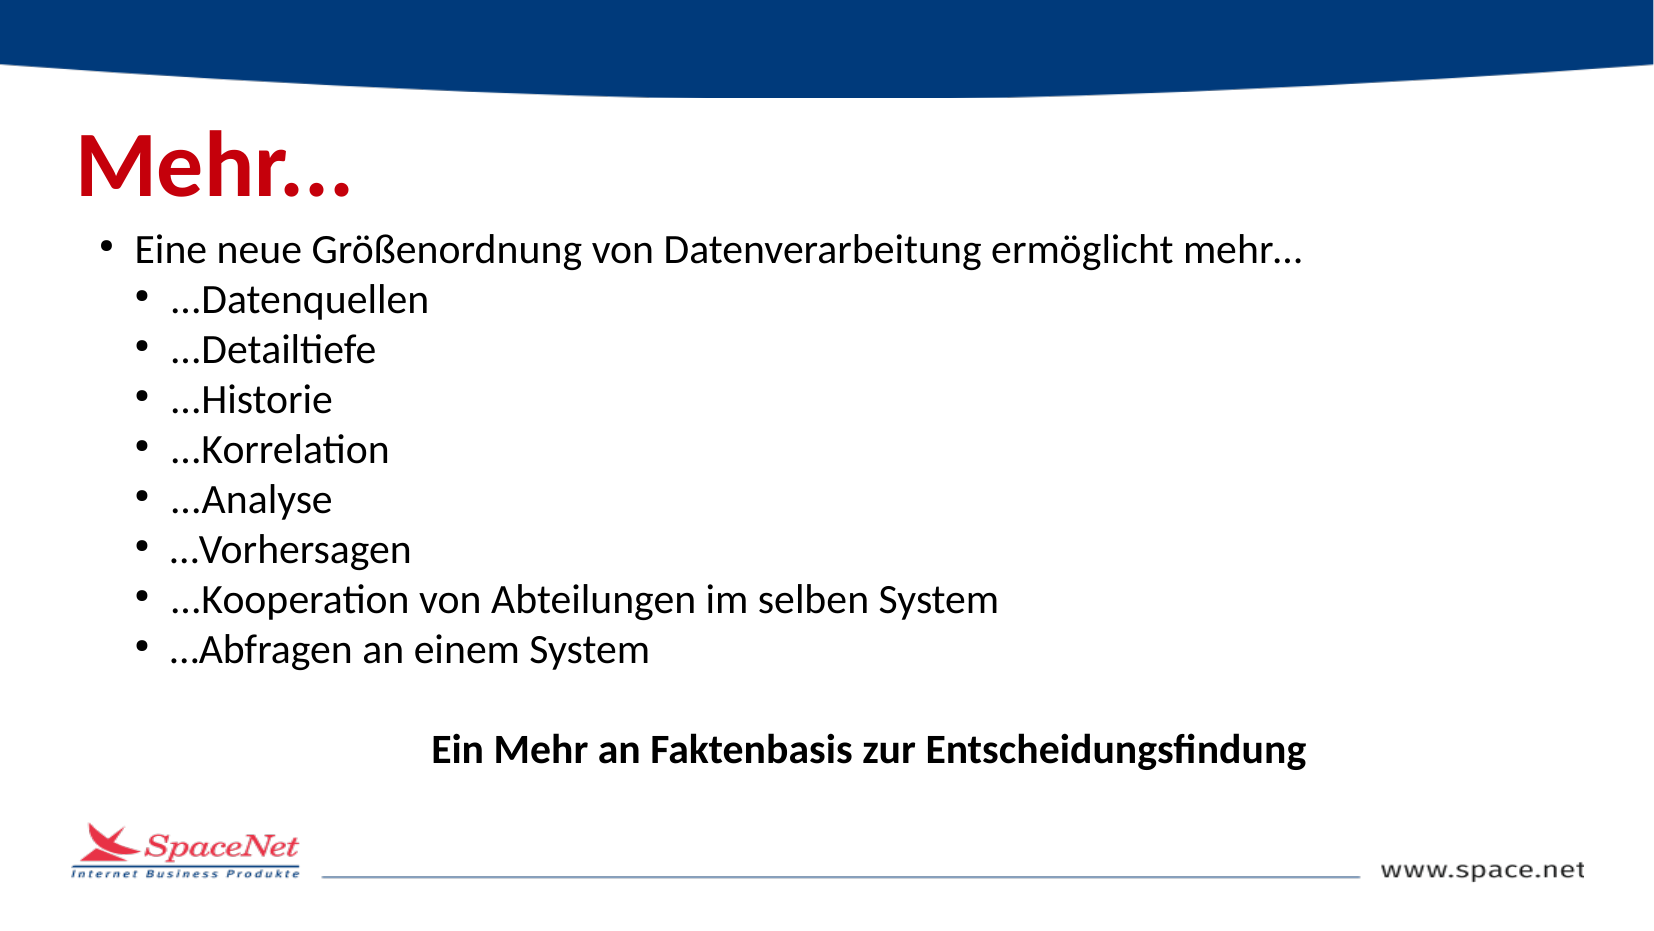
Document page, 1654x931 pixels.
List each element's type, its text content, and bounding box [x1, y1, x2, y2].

text_box Mehr... [60, 95, 1583, 223]
text_box Eine neue Größenordnung von Datenverarbeitung ermöglicht mehr… ...Datenquellen ...Detailtiefe ...Historie ...Korrelation ...Analyse …Vorhersagen ...Kooperation von Abteilungen im selben System …Abfragen an einem System Ein Mehr an Faktenbasis zur Entscheidungsfindung [84, 223, 1583, 780]
